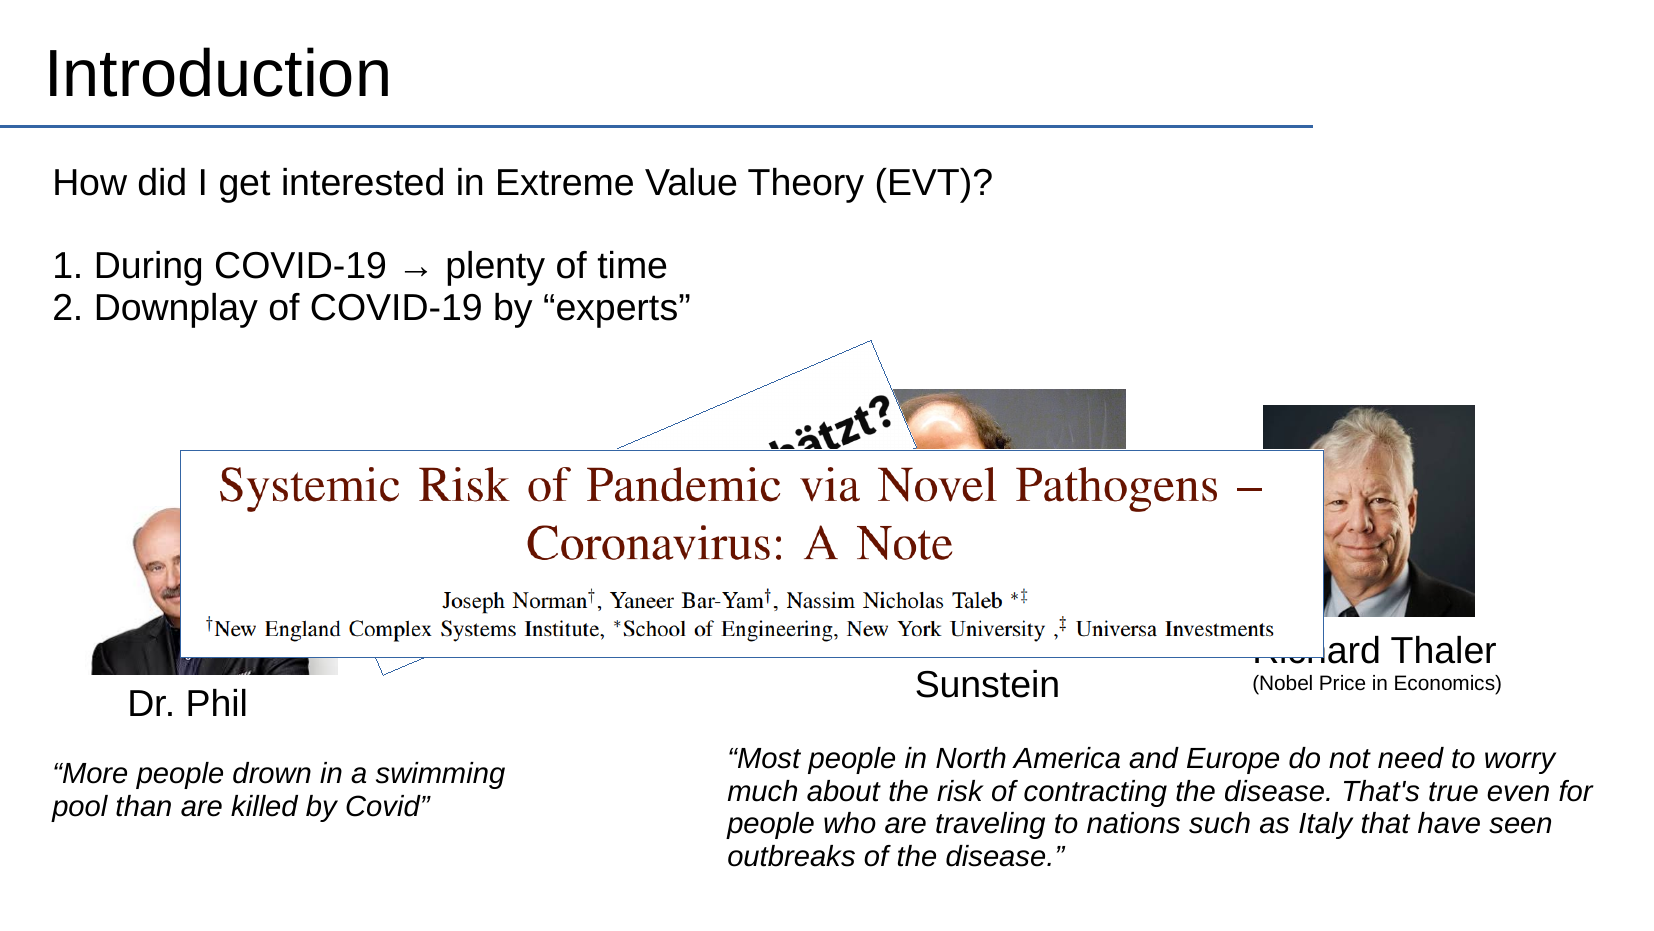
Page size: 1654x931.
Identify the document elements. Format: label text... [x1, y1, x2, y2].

picture [37, 340, 1475, 676]
text_box Dr. Phil [112, 675, 338, 747]
title Introduction [44, 17, 1387, 130]
text_box “More people drown in a swimming pool than are killed by Covid” [37, 750, 526, 863]
text_box Cass Sunstein [900, 658, 1126, 713]
text_box How did I get interested in Extreme Value Theory (EVT)? 1. During COVID-19 → plenty of time 2. Downplay of COVID-19 by “experts” [37, 153, 1276, 463]
text_box Richard Thaler (Nobel Price in Economics) [1237, 622, 1576, 731]
text_box “Most people in North America and Europe do not need to worry much about the risk of contracting the disease. That's true even for people who are traveling to nations such as Italy that have seen outbreaks of the disease.” [712, 734, 1613, 904]
